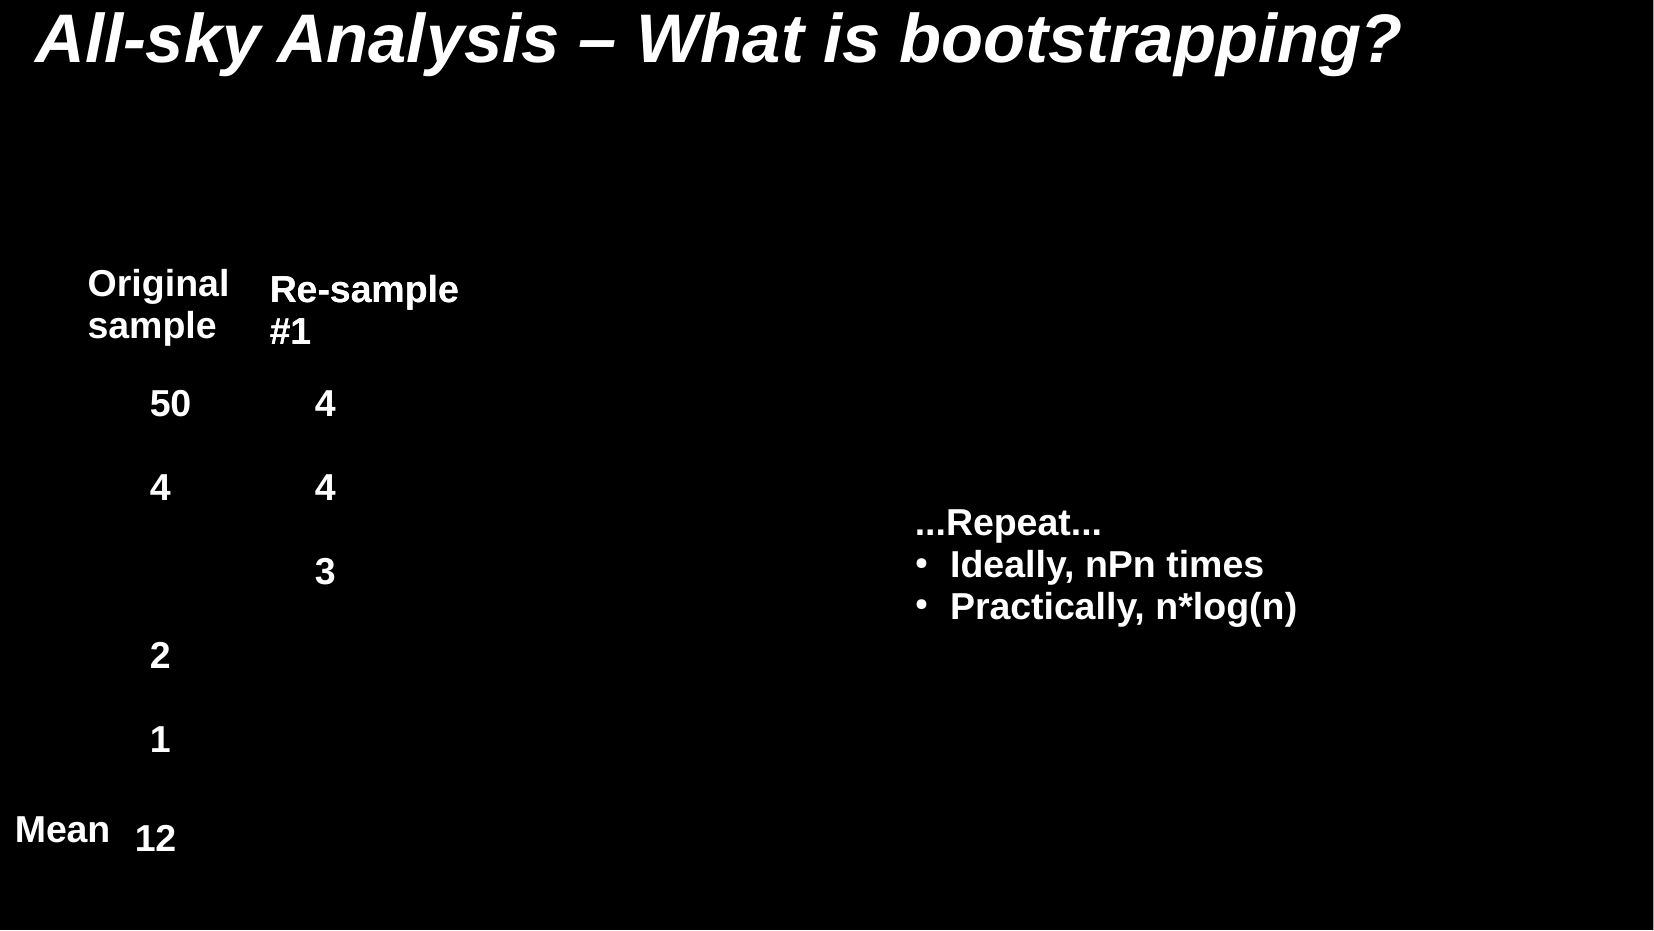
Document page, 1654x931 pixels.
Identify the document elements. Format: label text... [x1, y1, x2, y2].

text_box 4 4 3 [300, 375, 391, 768]
text_box Mean [0, 801, 136, 901]
text_box ...Repeat... Ideally, nPn times Practically, n*log(n) [900, 493, 1381, 635]
text_box Re-sample #1 [255, 261, 485, 361]
text_box 12 [136, 810, 1291, 867]
text_box Original sample [72, 255, 256, 354]
text_box 50 4 2 1 [135, 375, 226, 768]
text_box All-sky Analysis – What is bootstrapping? [0, 0, 1564, 77]
